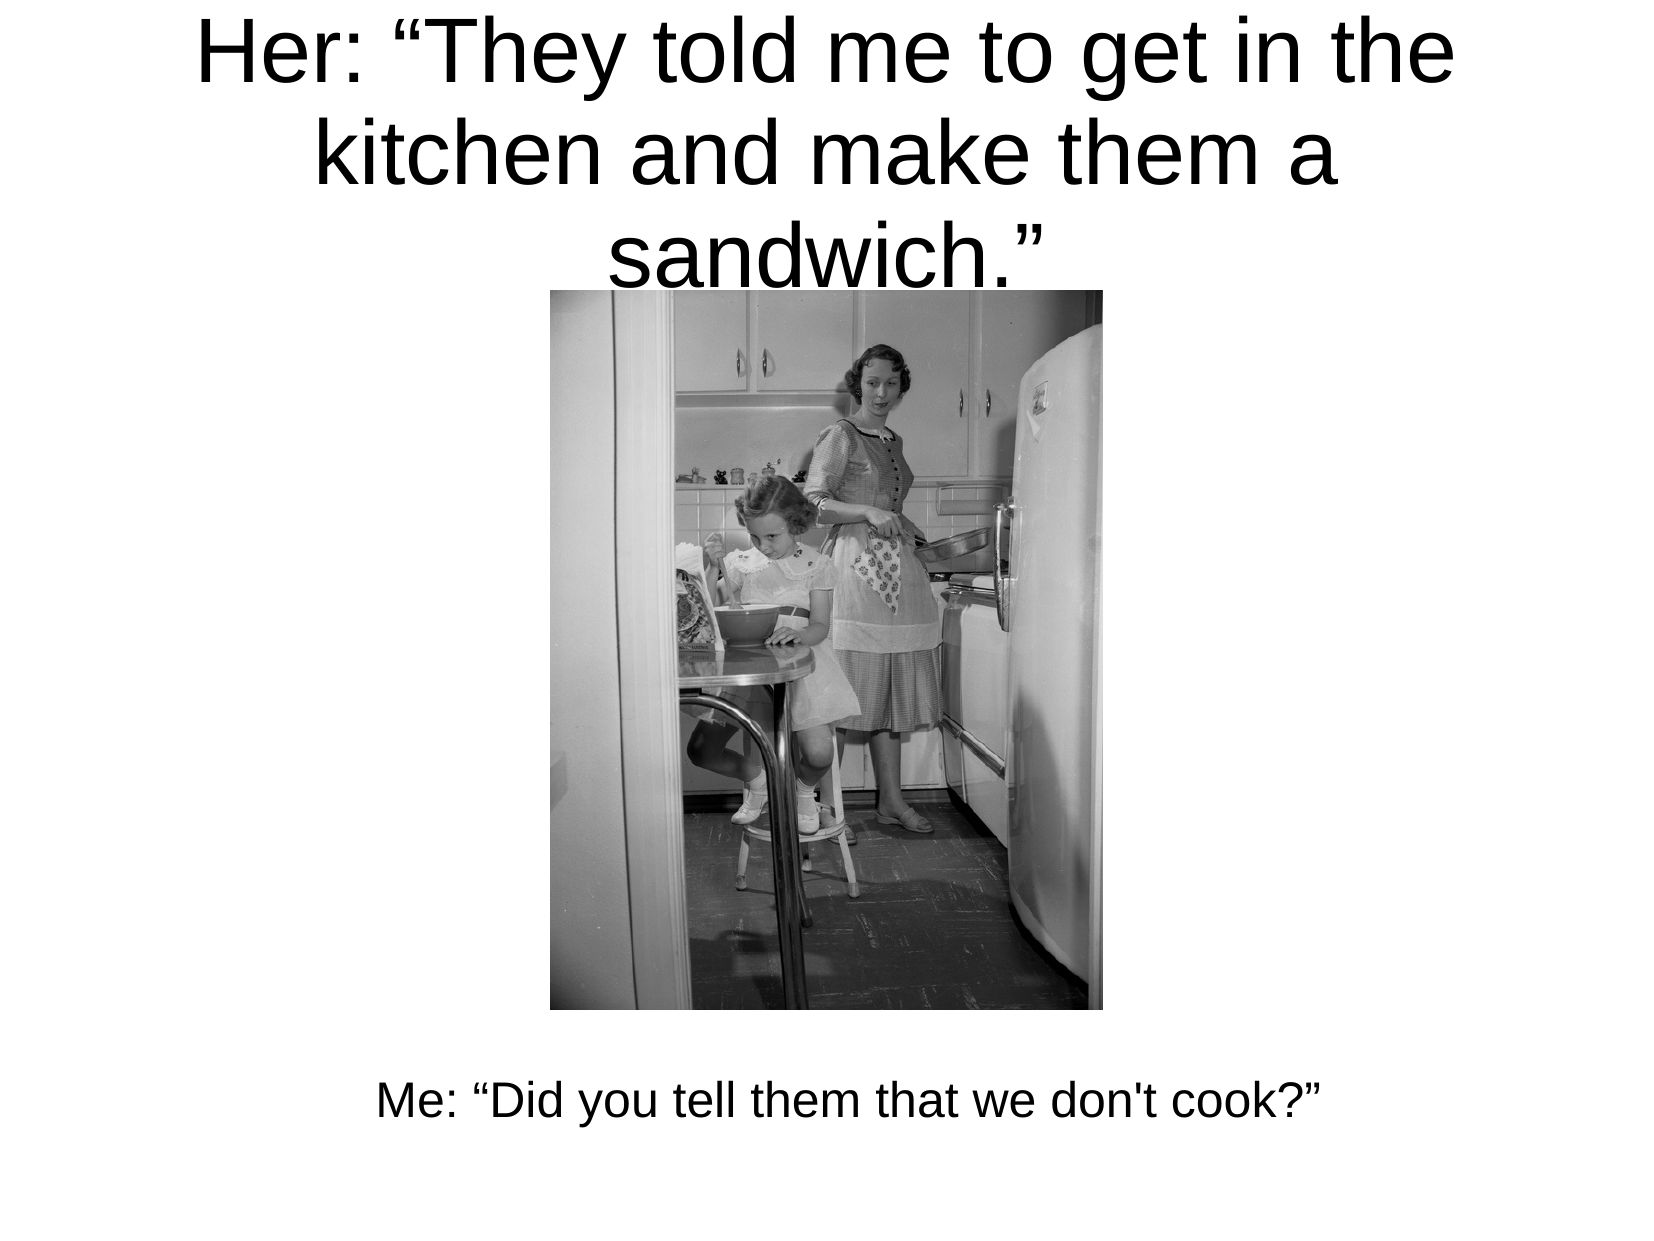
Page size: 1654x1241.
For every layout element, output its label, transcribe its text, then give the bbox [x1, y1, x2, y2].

picture [550, 290, 1103, 1010]
title Her: “They told me to get in the kitchen and make them a sandwich.” [82, 49, 1571, 257]
text_box Me: “Did you tell them that we don't cook?” [360, 1065, 1351, 1186]
